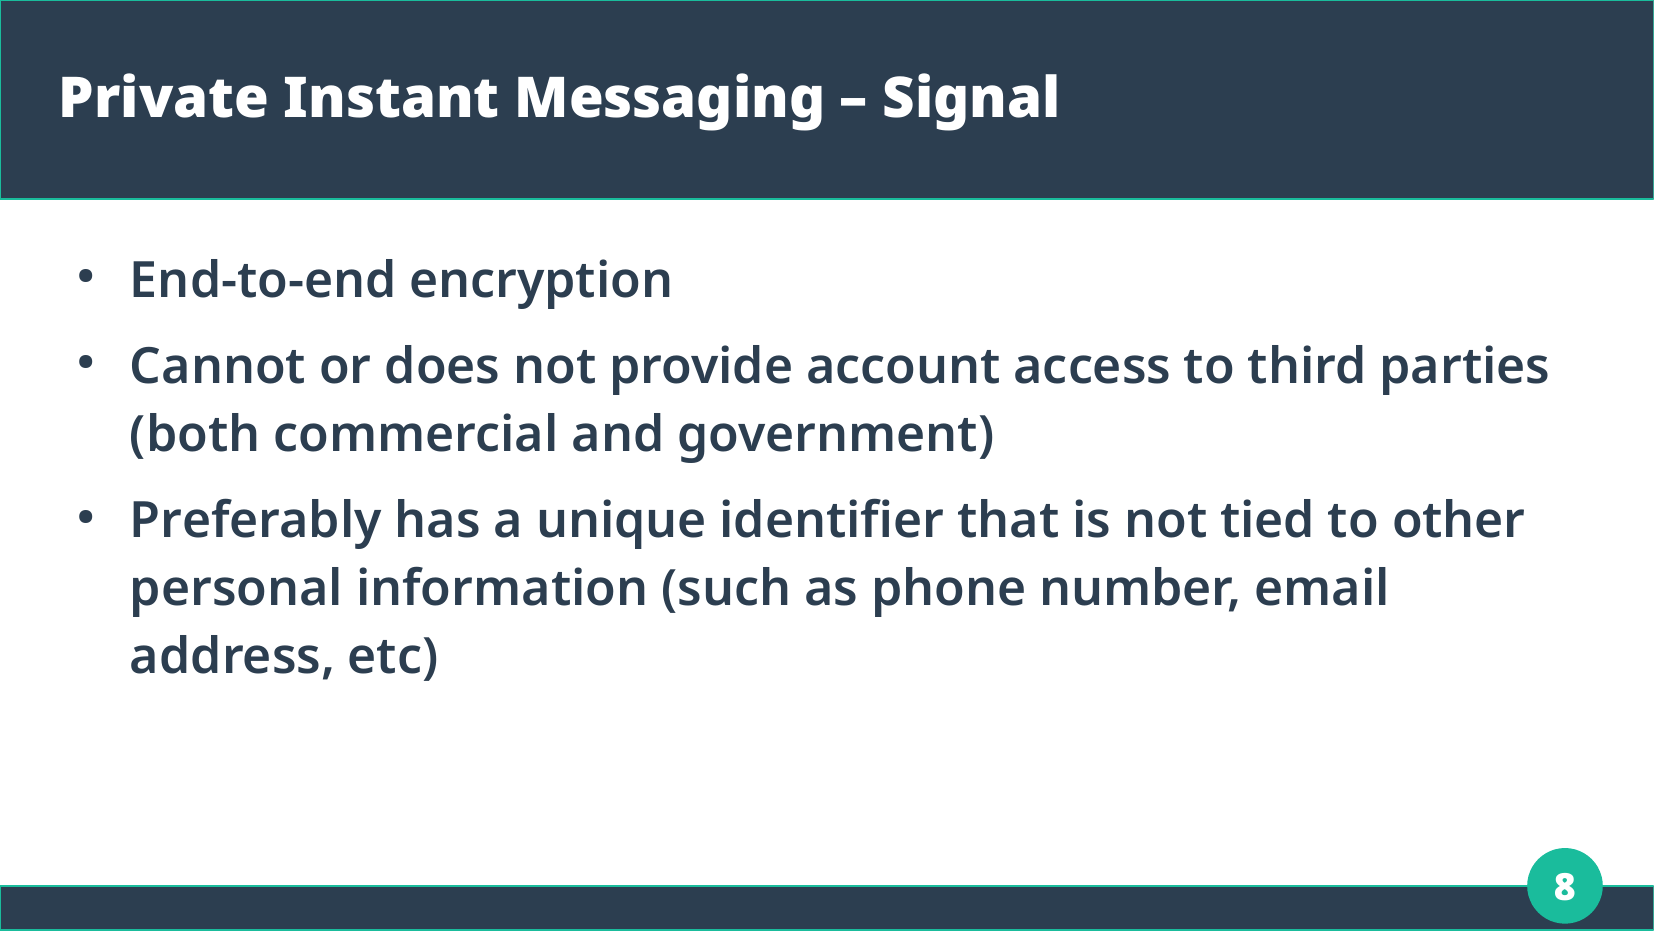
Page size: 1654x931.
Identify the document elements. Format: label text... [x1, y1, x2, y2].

list End-to-end encryption Cannot or does not provide account access to third parties (both commercial and government) Preferably has a unique identifier that is not tied to other personal information (such as phone number, email address, etc) [59, 243, 1595, 864]
title Private Instant Messaging – Signal [59, 37, 1595, 155]
